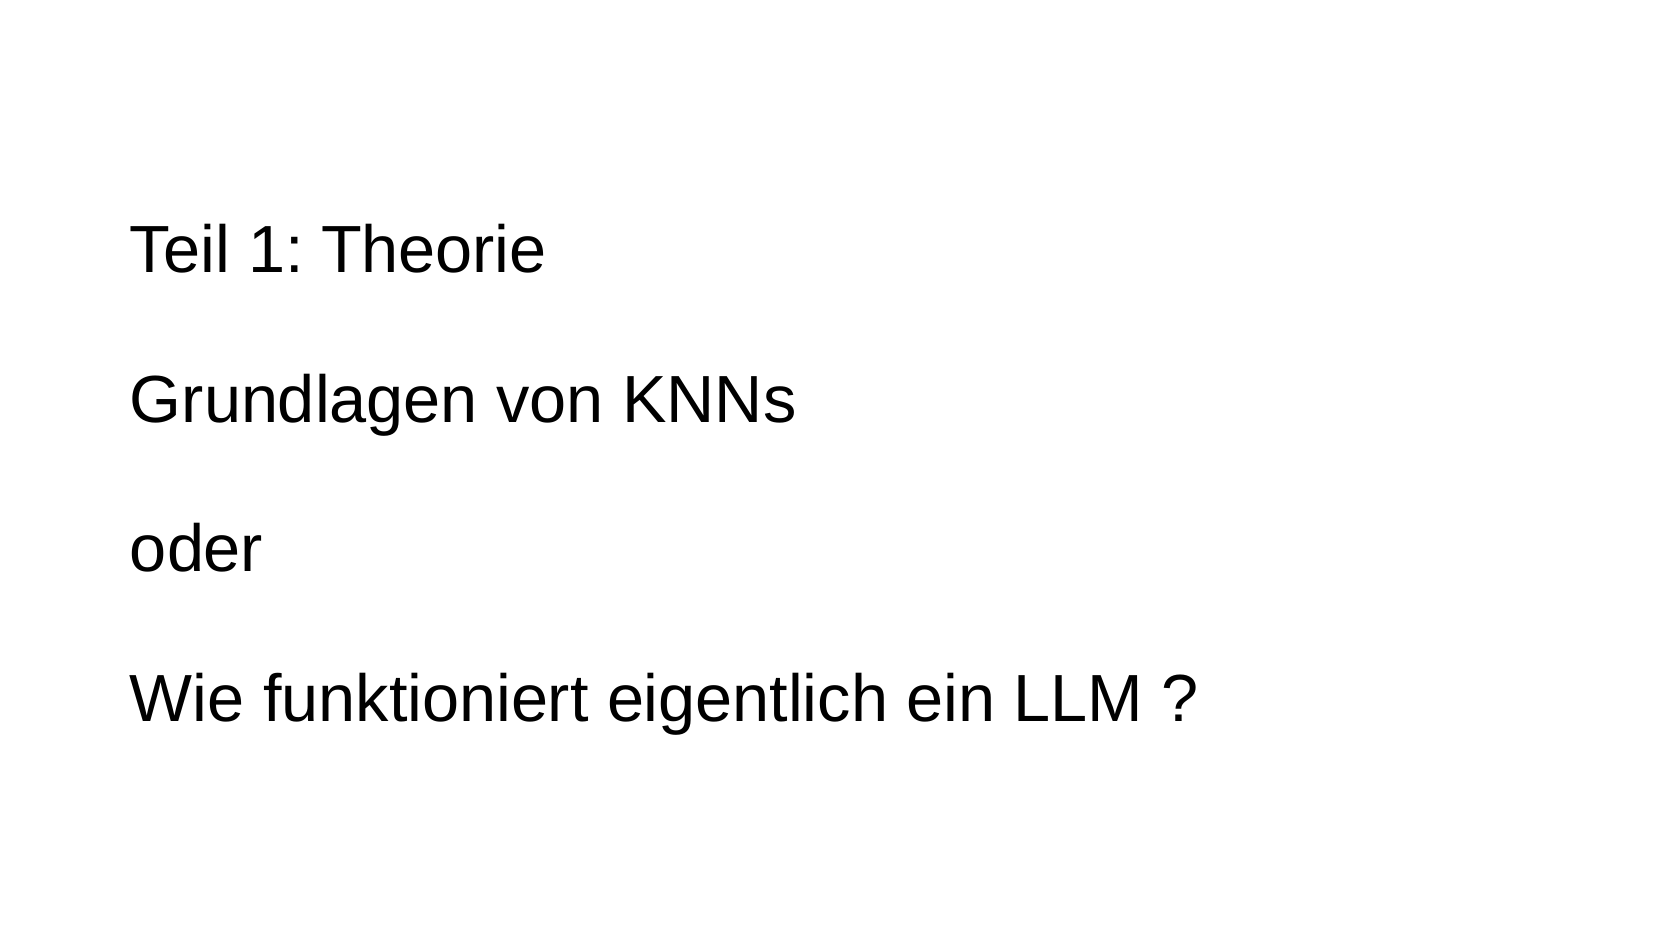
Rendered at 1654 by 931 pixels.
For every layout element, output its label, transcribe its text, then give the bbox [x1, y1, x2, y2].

subtitle Teil 1: Theorie Grundlagen von KNNs oder Wie funktioniert eigentlich ein LLM ? [94, 113, 1430, 834]
